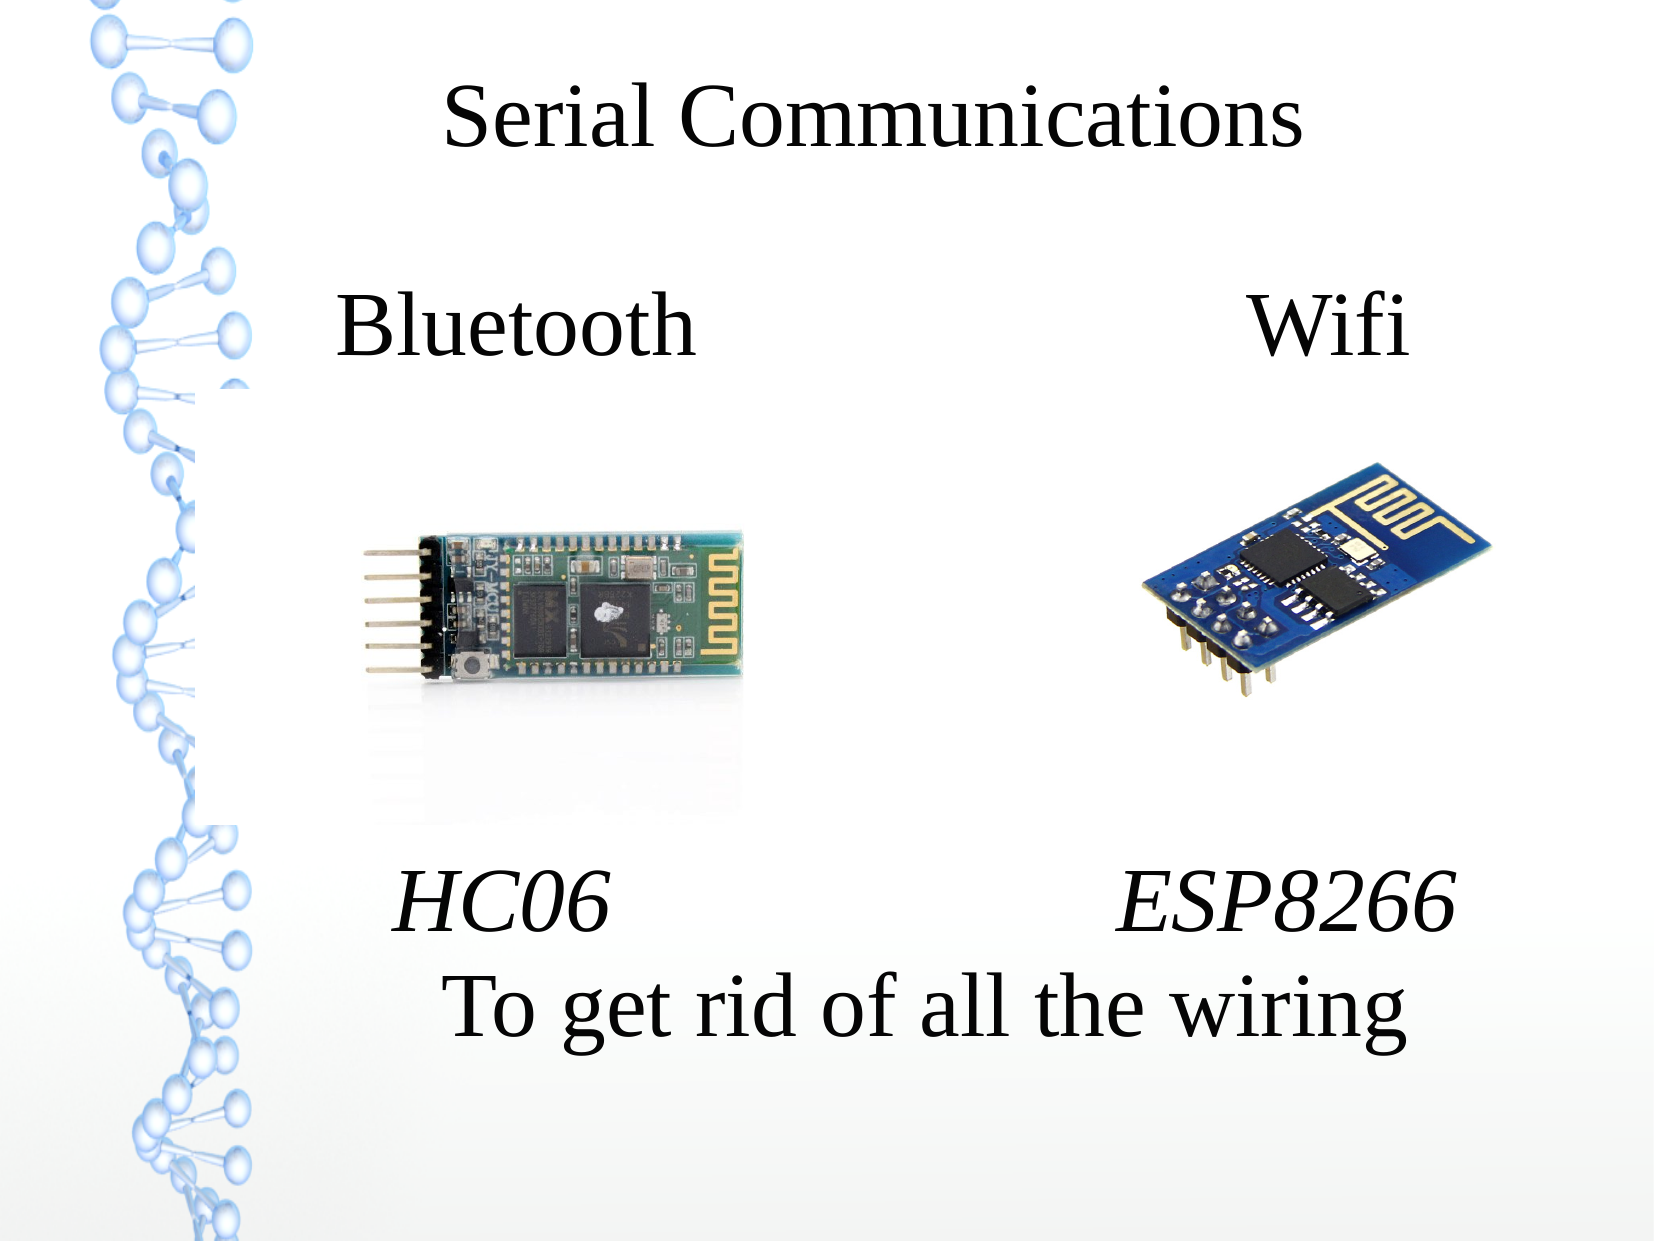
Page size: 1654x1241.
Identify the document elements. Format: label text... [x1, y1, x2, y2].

picture [0, 0, 1654, 1241]
title Serial Communications Bluetooth Wifi [210, 62, 1539, 377]
title HC06 ESP8266 To get rid of all the wiring [261, 848, 1591, 1057]
